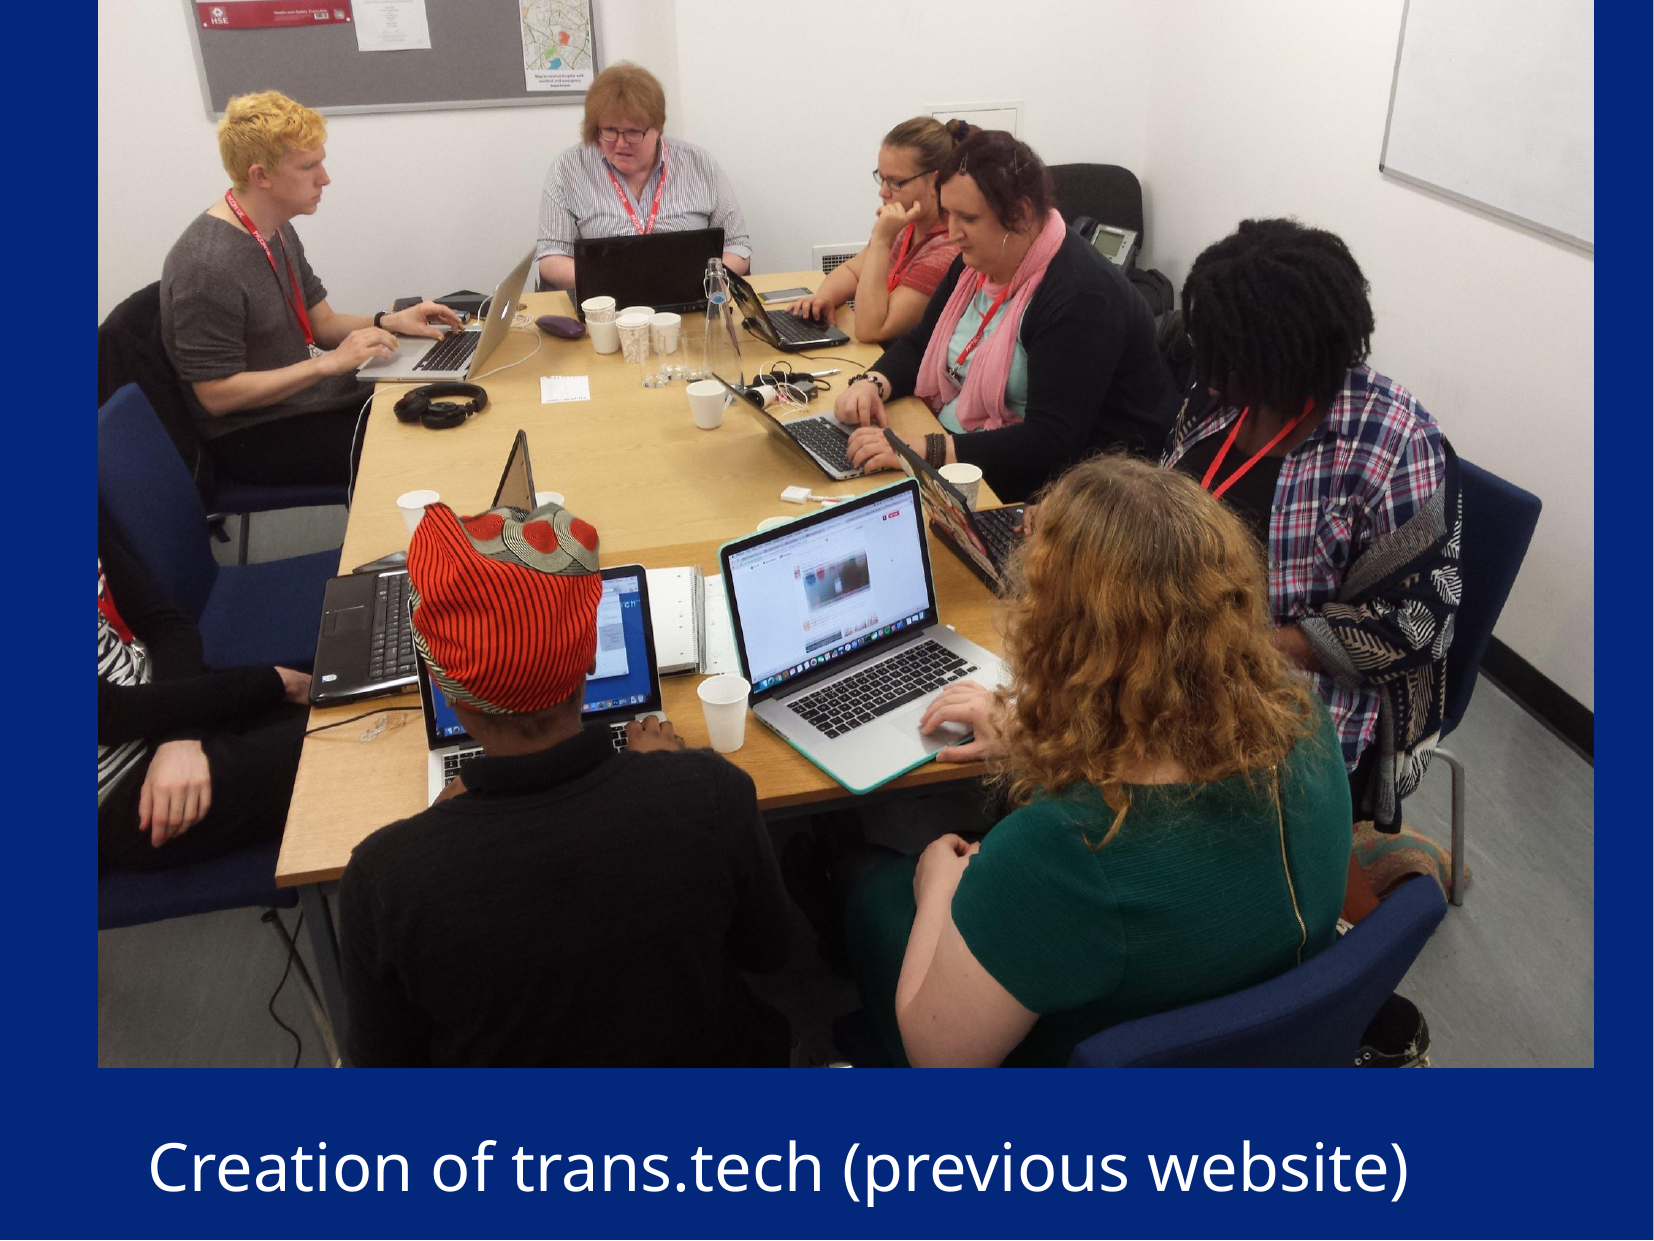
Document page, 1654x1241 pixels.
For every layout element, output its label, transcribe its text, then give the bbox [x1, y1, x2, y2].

picture [98, 0, 1594, 1068]
text_box Creation of trans.tech (previous website) [132, 1112, 1617, 1241]
